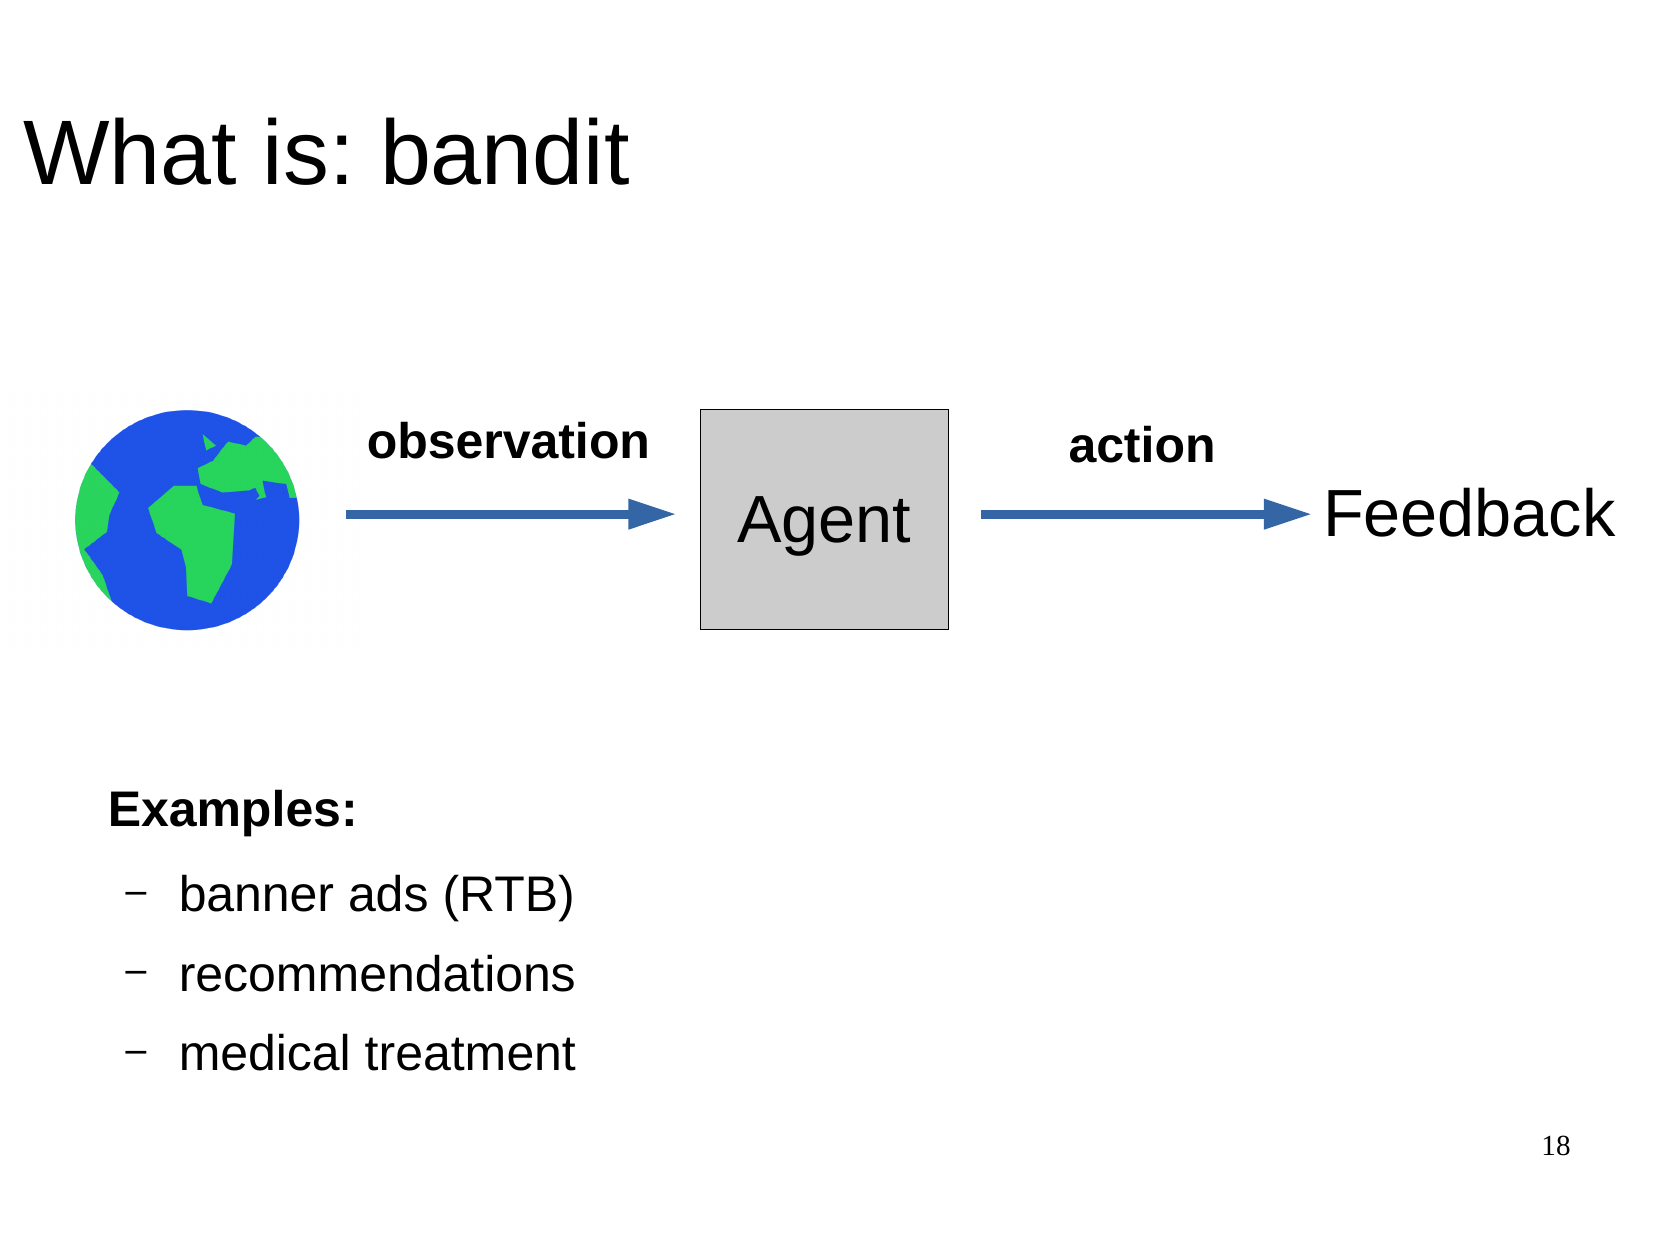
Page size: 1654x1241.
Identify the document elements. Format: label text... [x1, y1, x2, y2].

text_box observation [352, 406, 666, 478]
text_box Feedback [1259, 468, 1654, 559]
picture [4, 385, 370, 655]
list Examples: banner ads (RTB) recommendations medical treatment [36, 781, 1336, 1241]
title What is: bandit [23, 49, 1512, 257]
text_box action [1053, 409, 1231, 481]
text_box Agent [700, 409, 949, 630]
